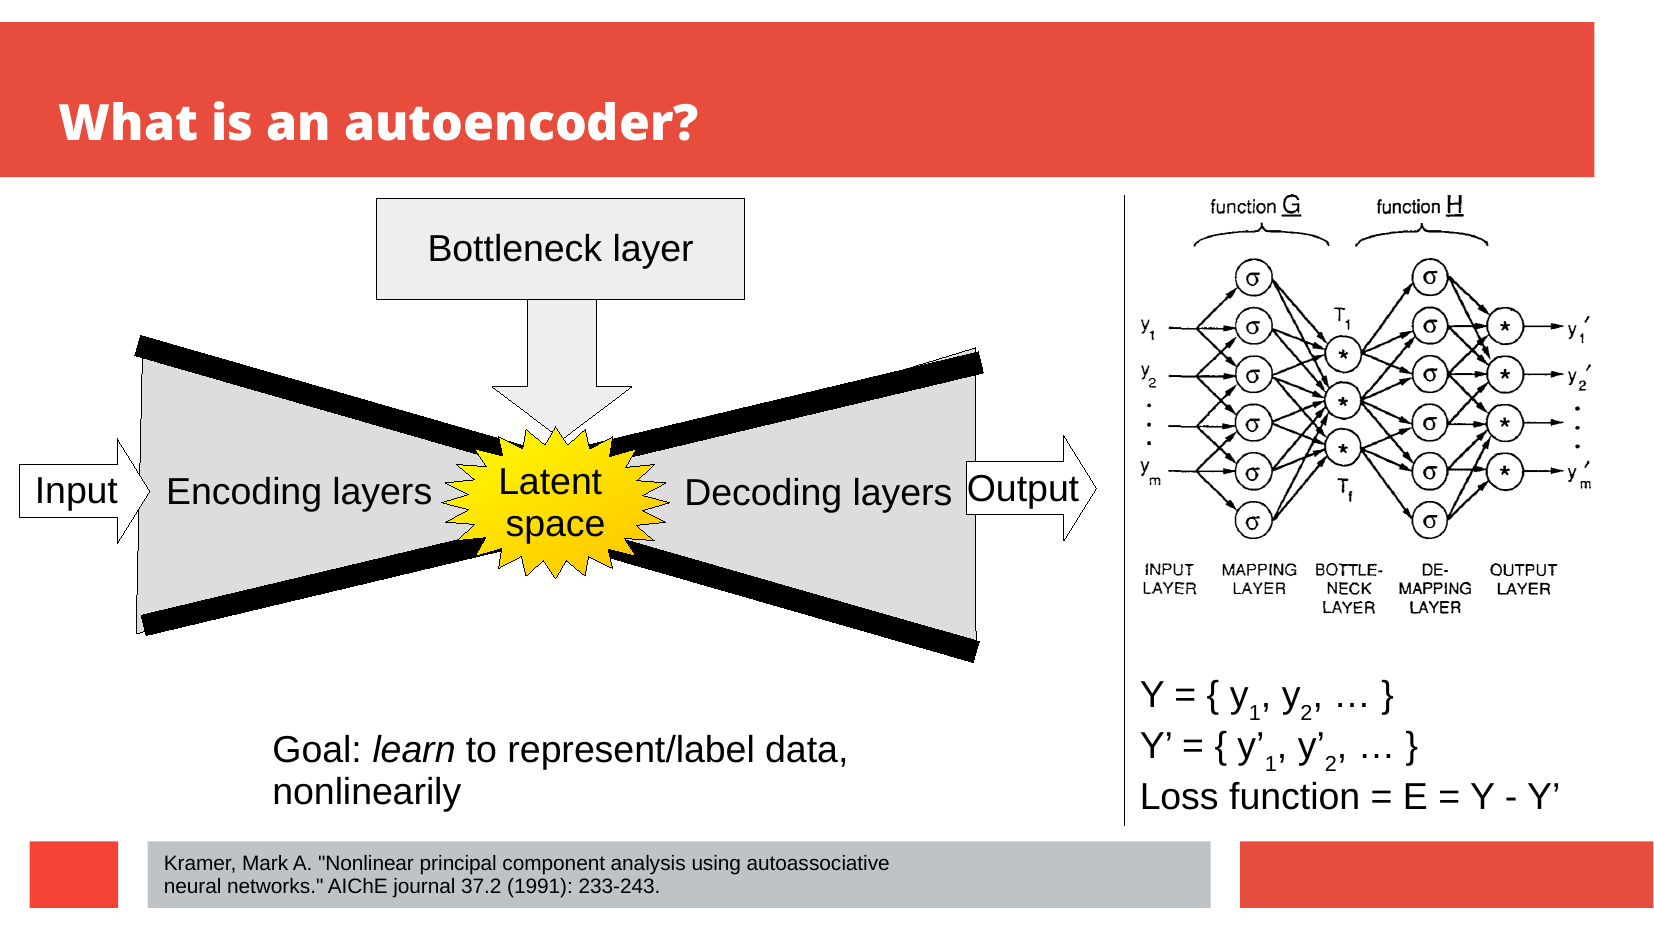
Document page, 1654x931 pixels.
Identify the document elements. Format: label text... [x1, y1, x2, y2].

text_box Output [966, 435, 1097, 541]
picture [1140, 194, 1591, 614]
text_box Goal: learn to represent/label data, nonlinearily [257, 720, 980, 820]
text_box Bottleneck layer [376, 198, 745, 300]
text_box Kramer, Mark A. "Nonlinear principal component analysis using autoassociative neural networks." AIChE journal 37.2 (1991): 233-243. [149, 844, 908, 906]
text_box Encoding layers [151, 463, 448, 521]
text_box Decoding layers [669, 464, 968, 522]
text_box [609, 504, 980, 663]
text_box Input [19, 438, 150, 544]
text_box [589, 441, 602, 448]
text_box Latent space [445, 426, 669, 579]
text_box [134, 335, 502, 636]
title What is an autoencoder? [59, 44, 1595, 156]
text_box [448, 485, 466, 500]
text_box Y = { y1, y2, … } Y’ = { y’1, y’2, … } Loss function = E = Y - Y’ [1125, 666, 1636, 826]
text_box [448, 505, 466, 520]
text_box [610, 347, 984, 502]
text_box [492, 300, 632, 438]
text_box [510, 441, 523, 447]
